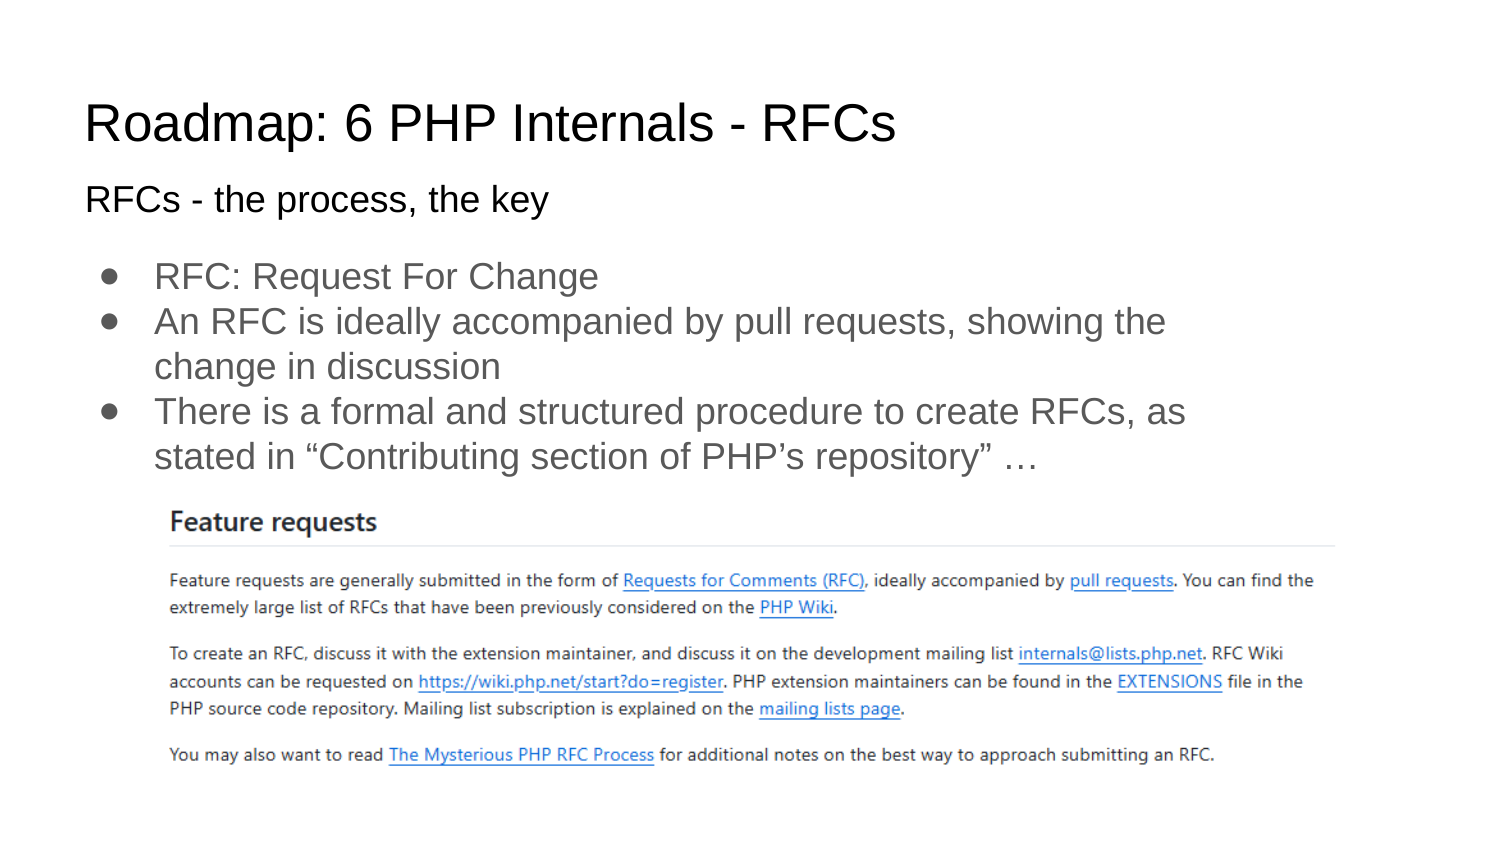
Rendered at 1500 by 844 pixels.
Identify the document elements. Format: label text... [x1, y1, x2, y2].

picture [158, 489, 1380, 789]
title RFCs - the process, the key [69, 160, 1468, 233]
title Roadmap: 6 PHP Internals - RFCs [69, 72, 1468, 160]
text_box RFC: Request For Change An RFC is ideally accompanied by pull requests, showing the change in discussion There is a formal and structured procedure to create RFCs, as stated in “Contributing section of PHP’s repository” … [64, 236, 1264, 492]
